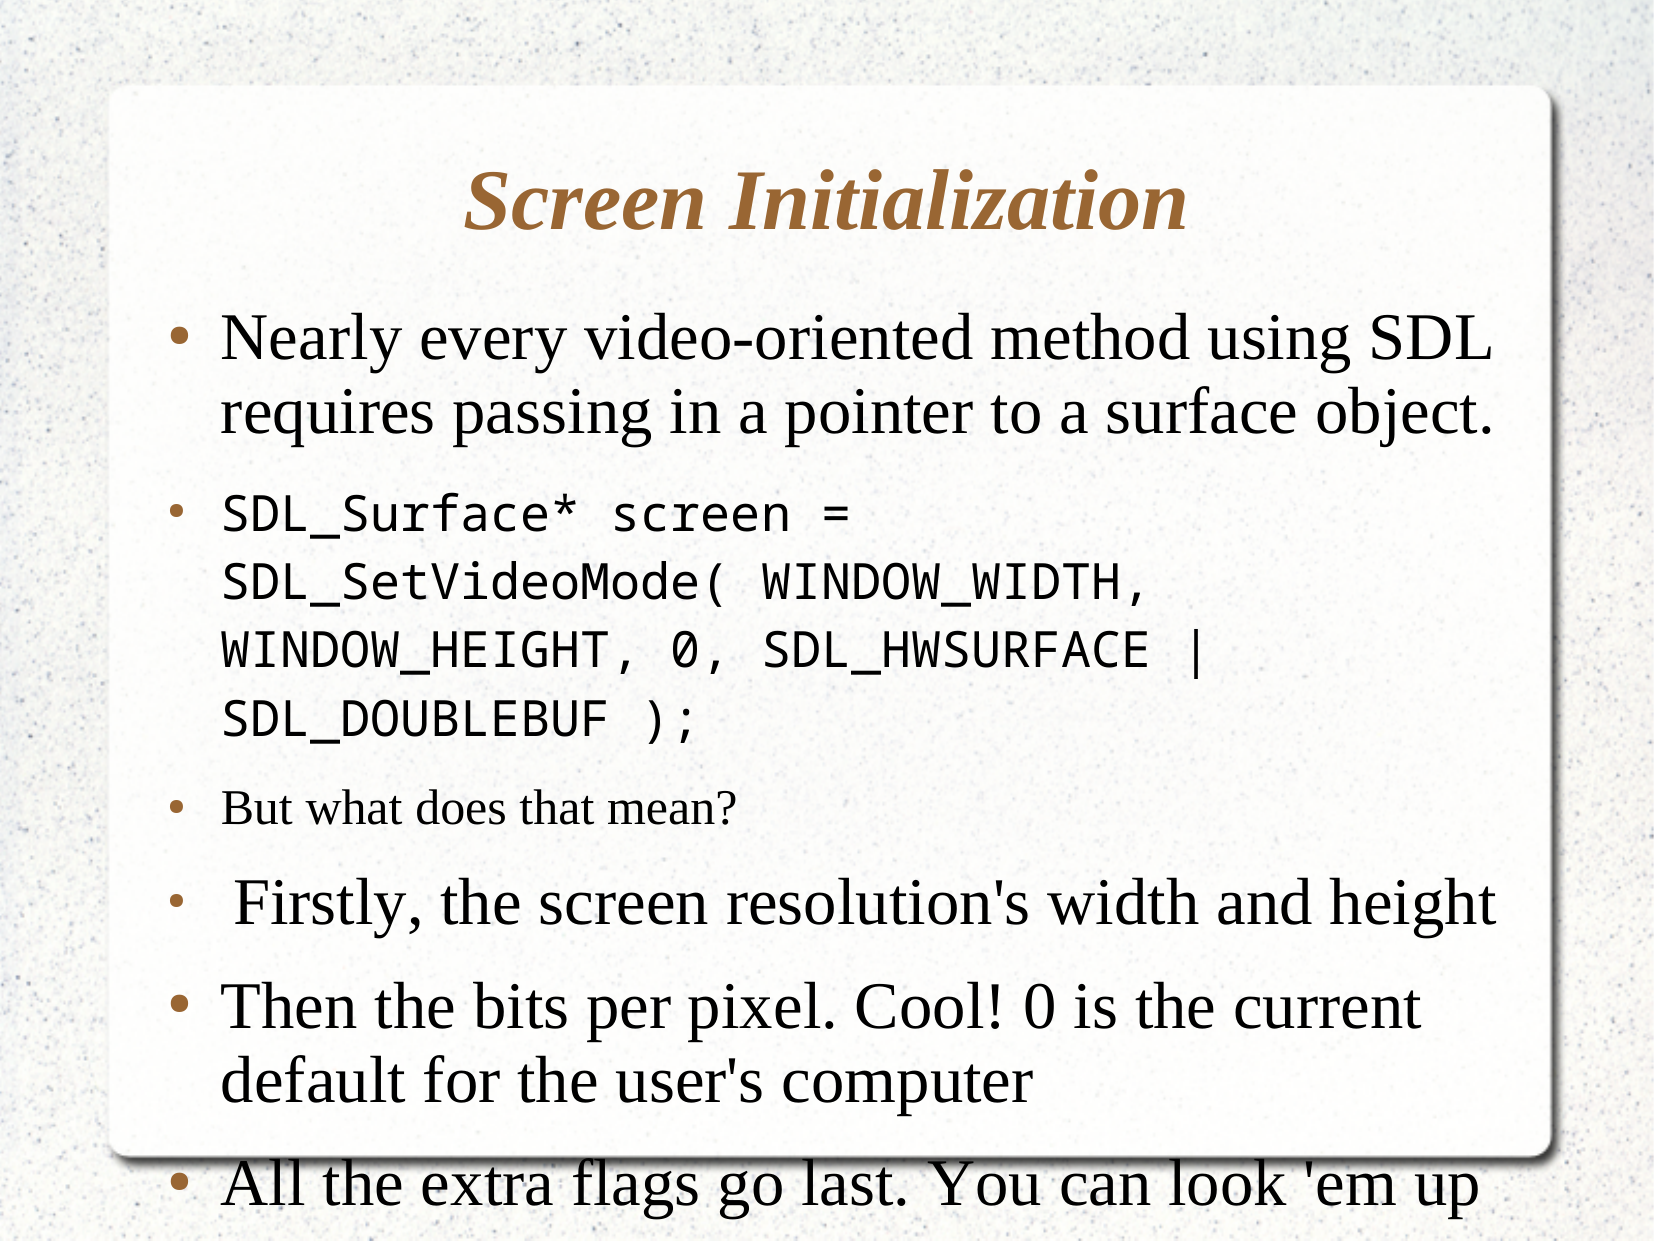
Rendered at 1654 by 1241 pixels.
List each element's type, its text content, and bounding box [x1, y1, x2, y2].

title Screen Initialization [118, 96, 1536, 304]
list Nearly every video-oriented method using SDL requires passing in a pointer to a surface object. SDL_Surface* screen = SDL_SetVideoMode( WINDOW_WIDTH, WINDOW_HEIGHT, 0, SDL_HWSURFACE | SDL_DOUBLEBUF ); But what does that mean? Firstly, the screen resolution's width and height Then the bits per pixel. Cool! 0 is the current default for the user's computer All the extra flags go last. You can look 'em up [150, 300, 1509, 1241]
picture [0, 0, 1654, 1241]
